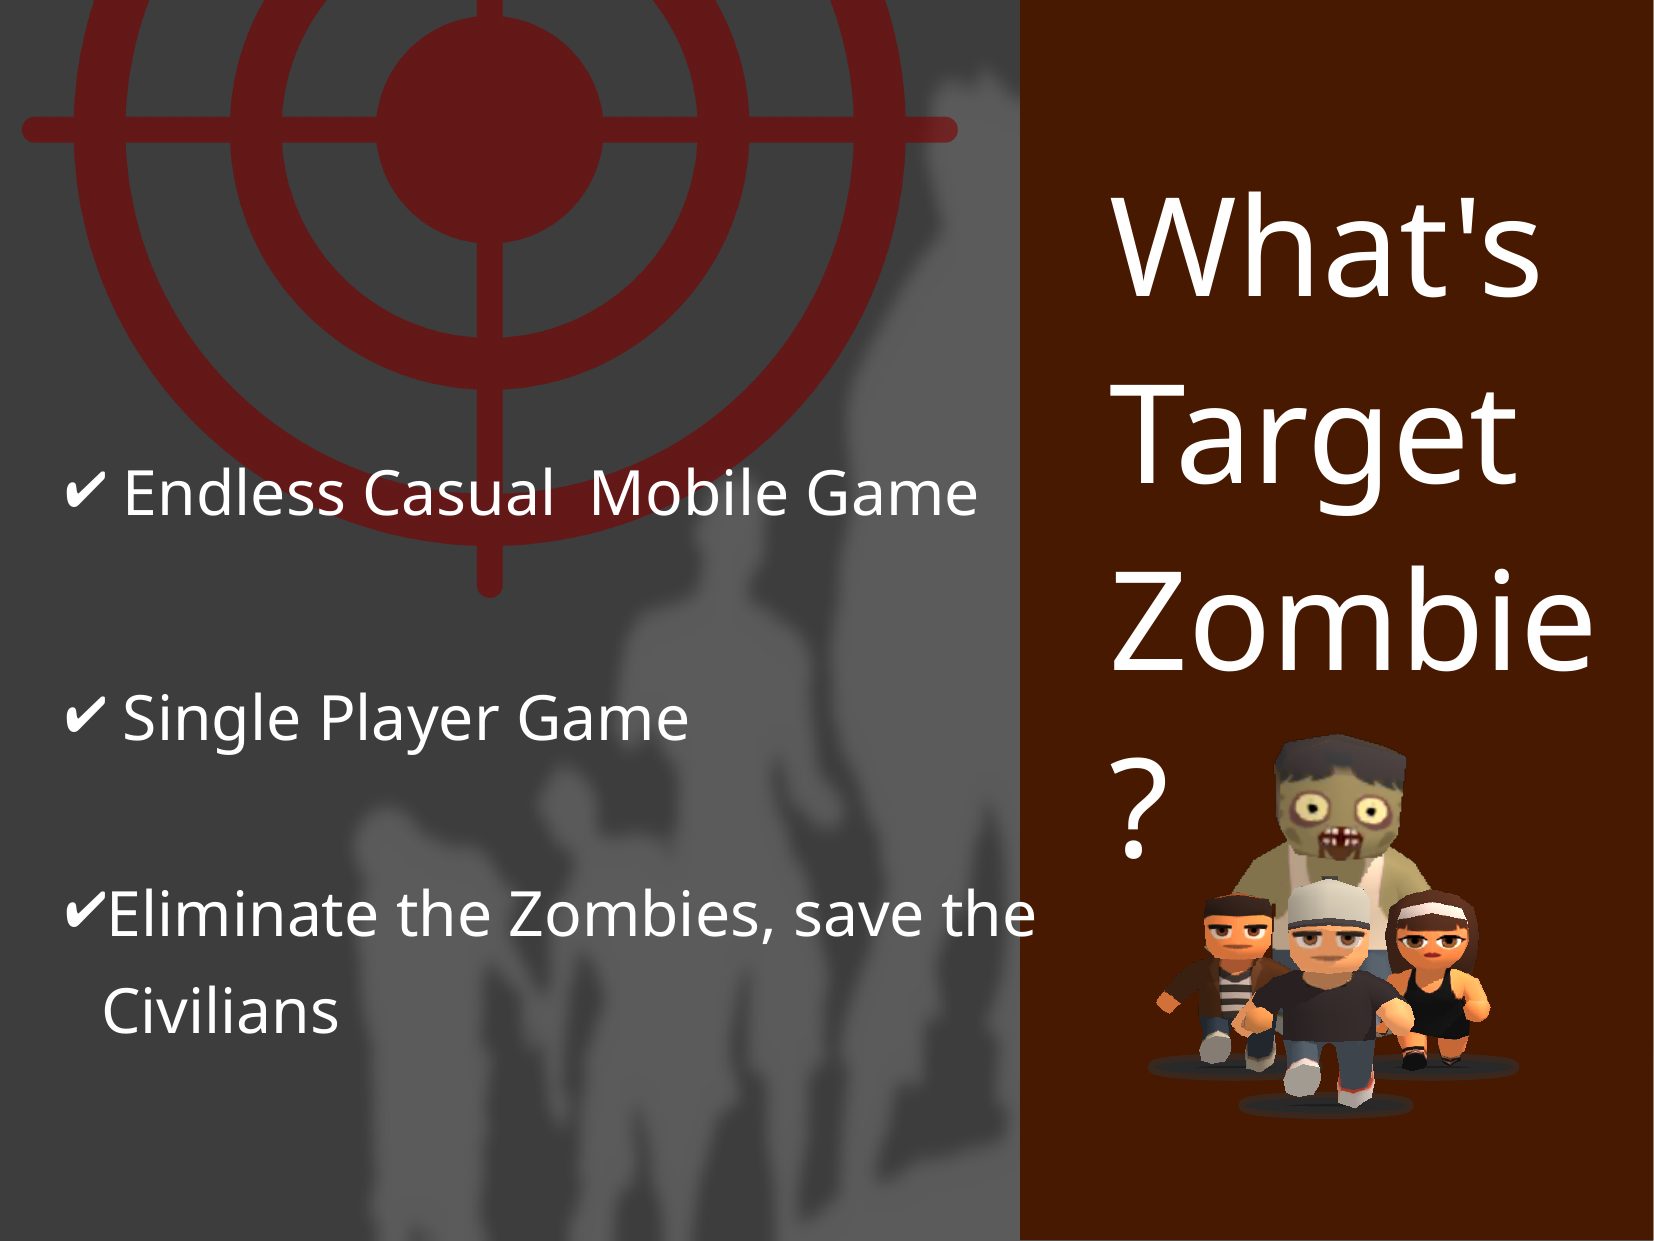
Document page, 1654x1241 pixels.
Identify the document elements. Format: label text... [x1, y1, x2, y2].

picture [1140, 719, 1522, 1119]
picture [245, 1024, 260, 1029]
picture [0, 0, 1020, 1241]
text_box [1020, 0, 1654, 1241]
text_box What's Target Zombie? [1095, 141, 1621, 661]
text_box Endless Casual Mobile Game Single Player Game Eliminate the Zombies, save the Civilians [50, 399, 1116, 1024]
